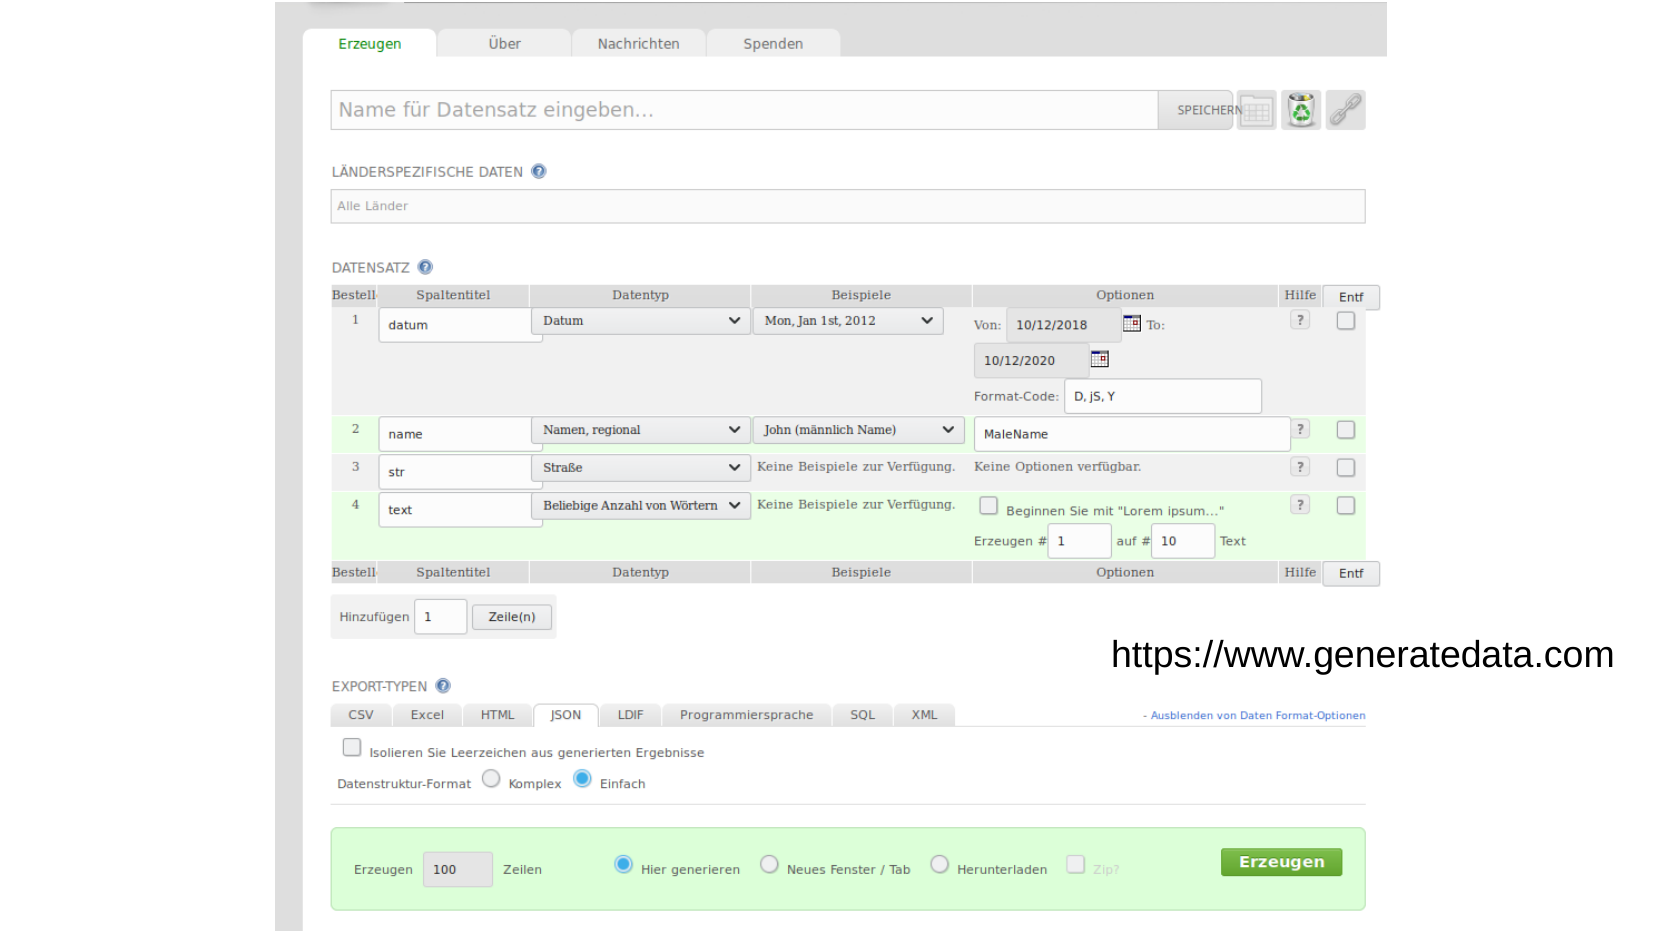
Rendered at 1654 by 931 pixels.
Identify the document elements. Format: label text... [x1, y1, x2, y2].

picture [275, 2, 1387, 931]
text_box https://www.generatedata.com [1096, 625, 1630, 683]
